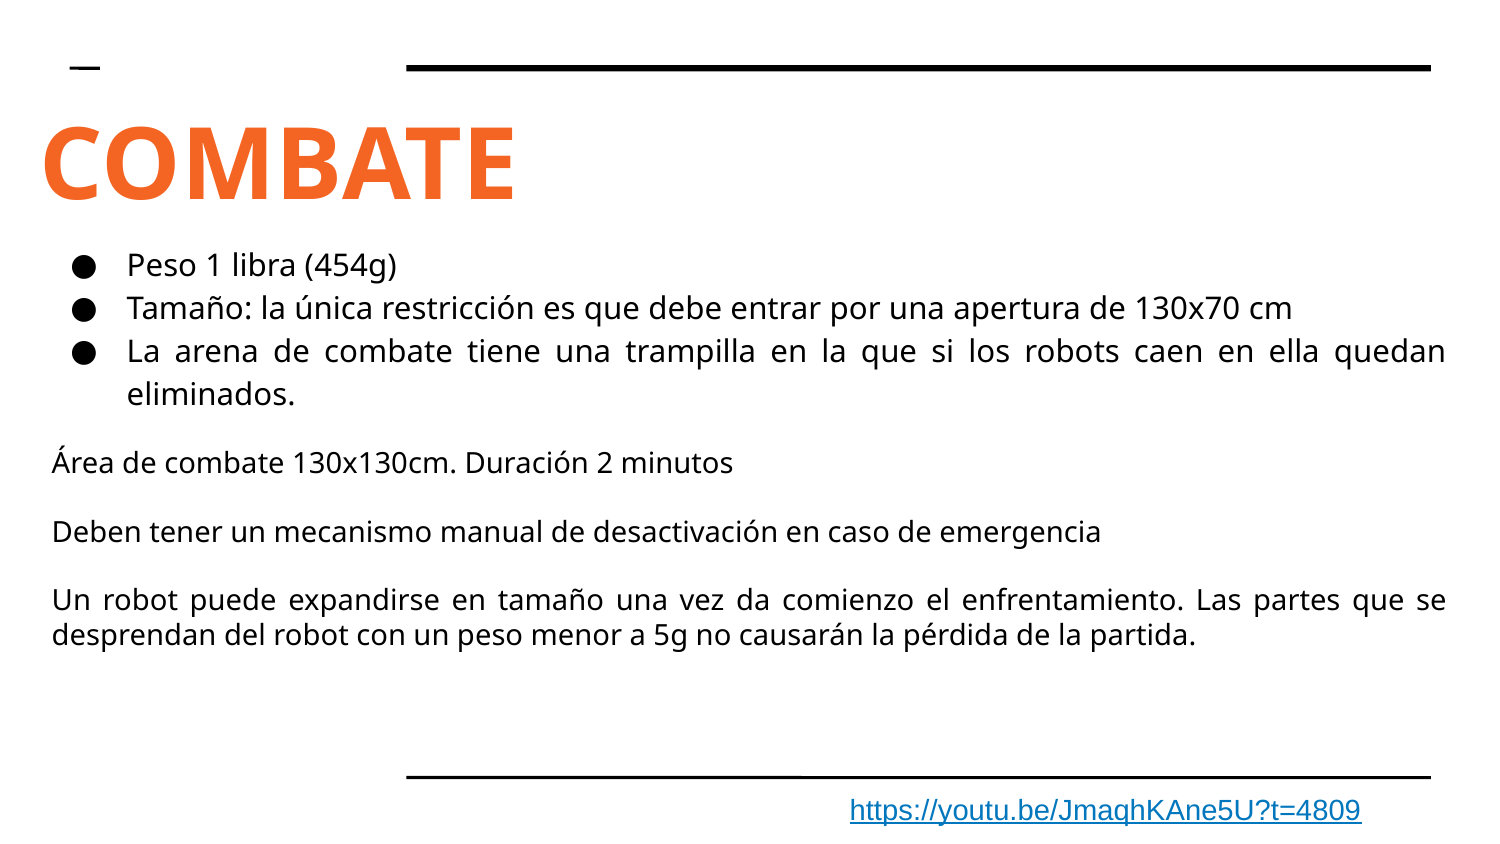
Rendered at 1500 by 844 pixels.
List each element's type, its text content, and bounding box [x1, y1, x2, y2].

title COMBATE [24, 84, 1084, 189]
list Peso 1 libra (454g) Tamaño: la única restricción es que debe entrar por una apertura de 130x70 cm La arena de combate tiene una trampilla en la que si los robots caen en ella quedan eliminados. Área de combate 130x130cm. Duración 2 minutos Deben tener un mecanismo manual de desactivación en caso de emergencia Un robot puede expandirse en tamaño una vez da comienzo el enfrentamiento. Las partes que se desprendan del robot con un peso menor a 5g no causarán la pérdida de la partida. [36, 224, 1464, 797]
text_box https://youtu.be/JmaqhKAne5U?t=4809 [834, 776, 1436, 828]
